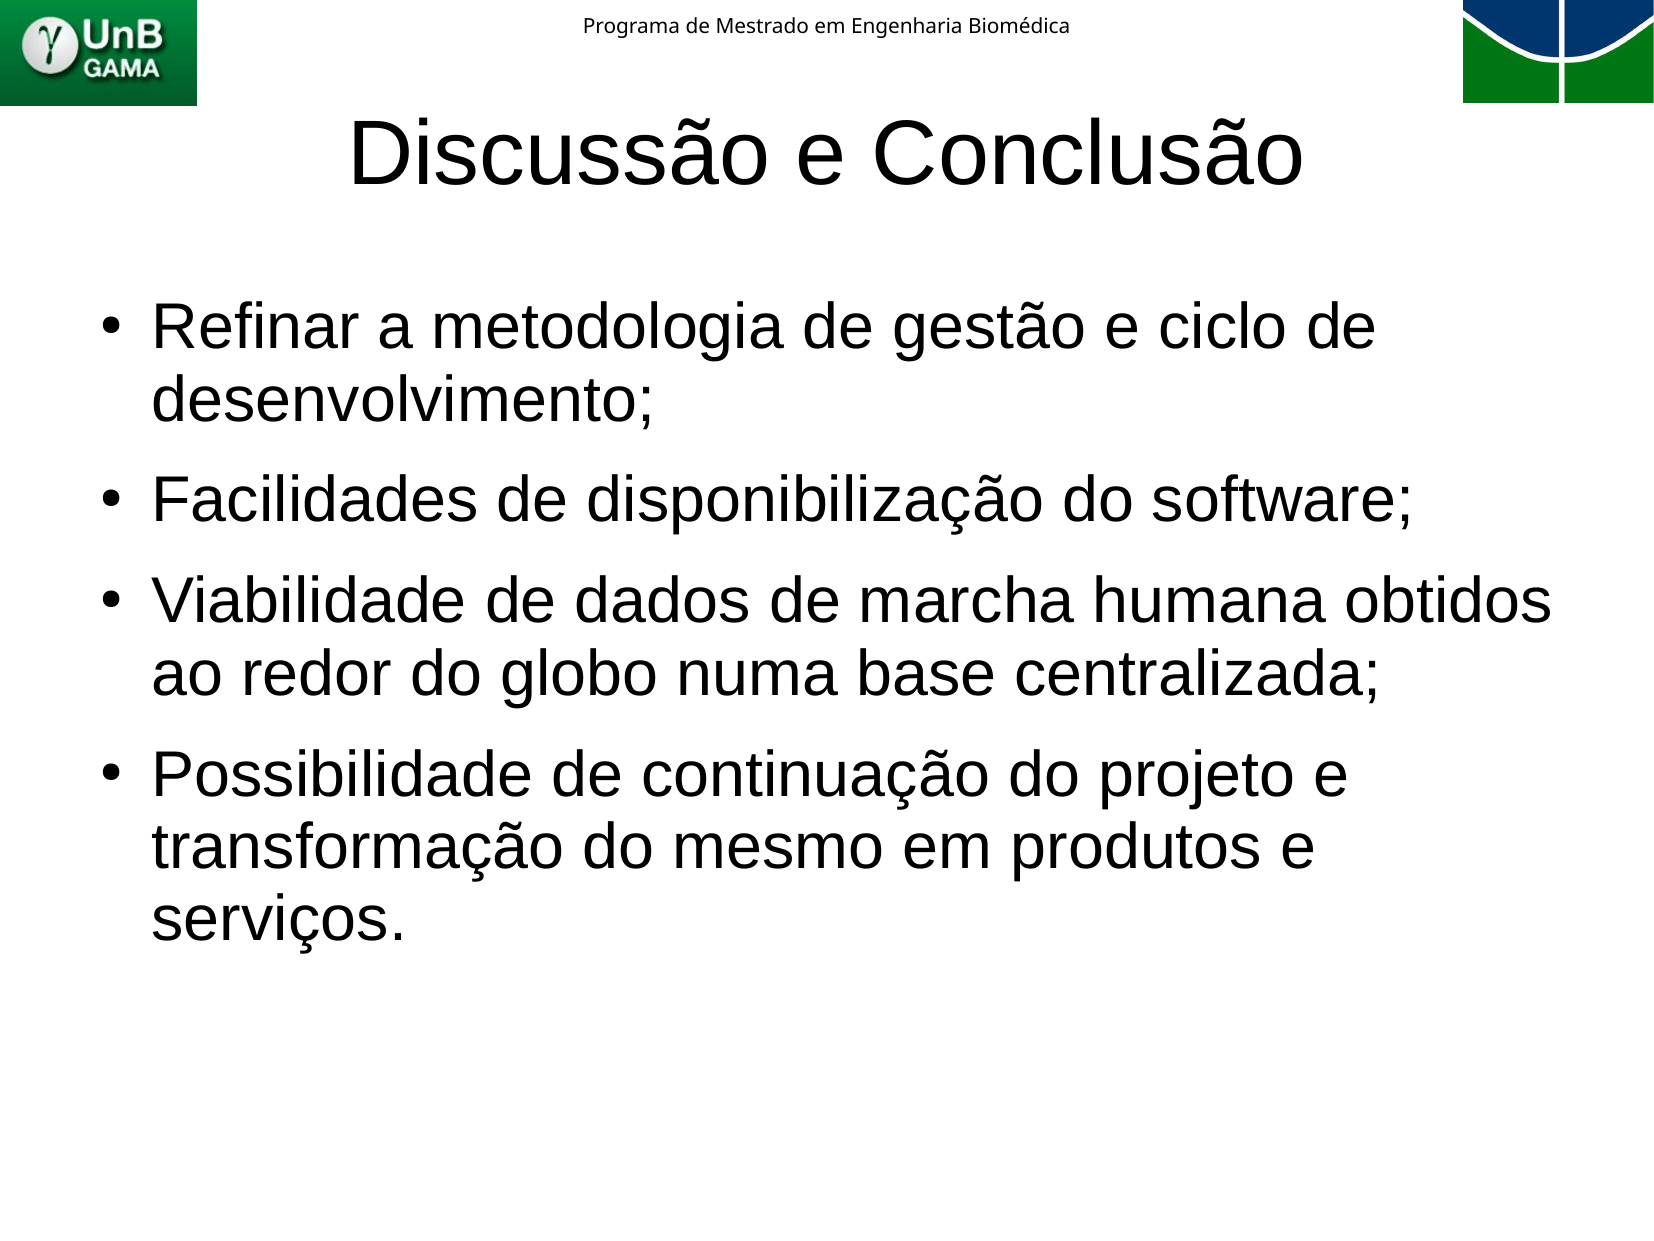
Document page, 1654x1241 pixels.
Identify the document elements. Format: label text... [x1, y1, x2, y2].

picture [0, 0, 197, 106]
list Refinar a metodologia de gestão e ciclo de desenvolvimento; Facilidades de disponibilização do software; Viabilidade de dados de marcha humana obtidos ao redor do globo numa base centralizada; Possibilidade de continuação do projeto e transformação do mesmo em produtos e serviços. [82, 290, 1571, 1010]
title Discussão e Conclusão [82, 49, 1571, 257]
picture [1463, 0, 1654, 103]
